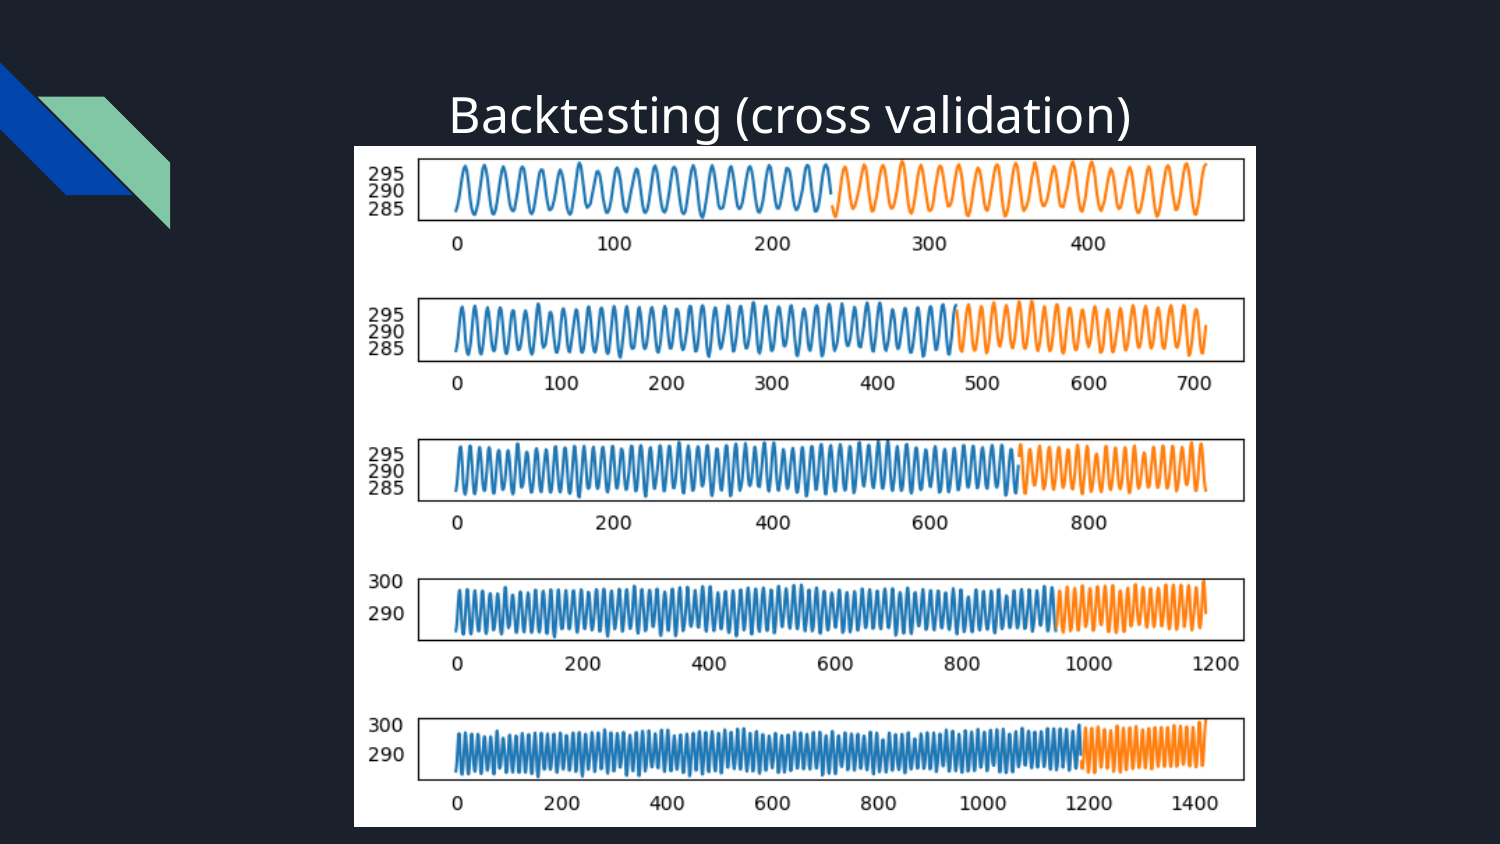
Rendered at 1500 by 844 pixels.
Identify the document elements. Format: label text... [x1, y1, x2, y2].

title Backtesting (cross validation) [212, 64, 1368, 215]
picture [354, 146, 1256, 827]
